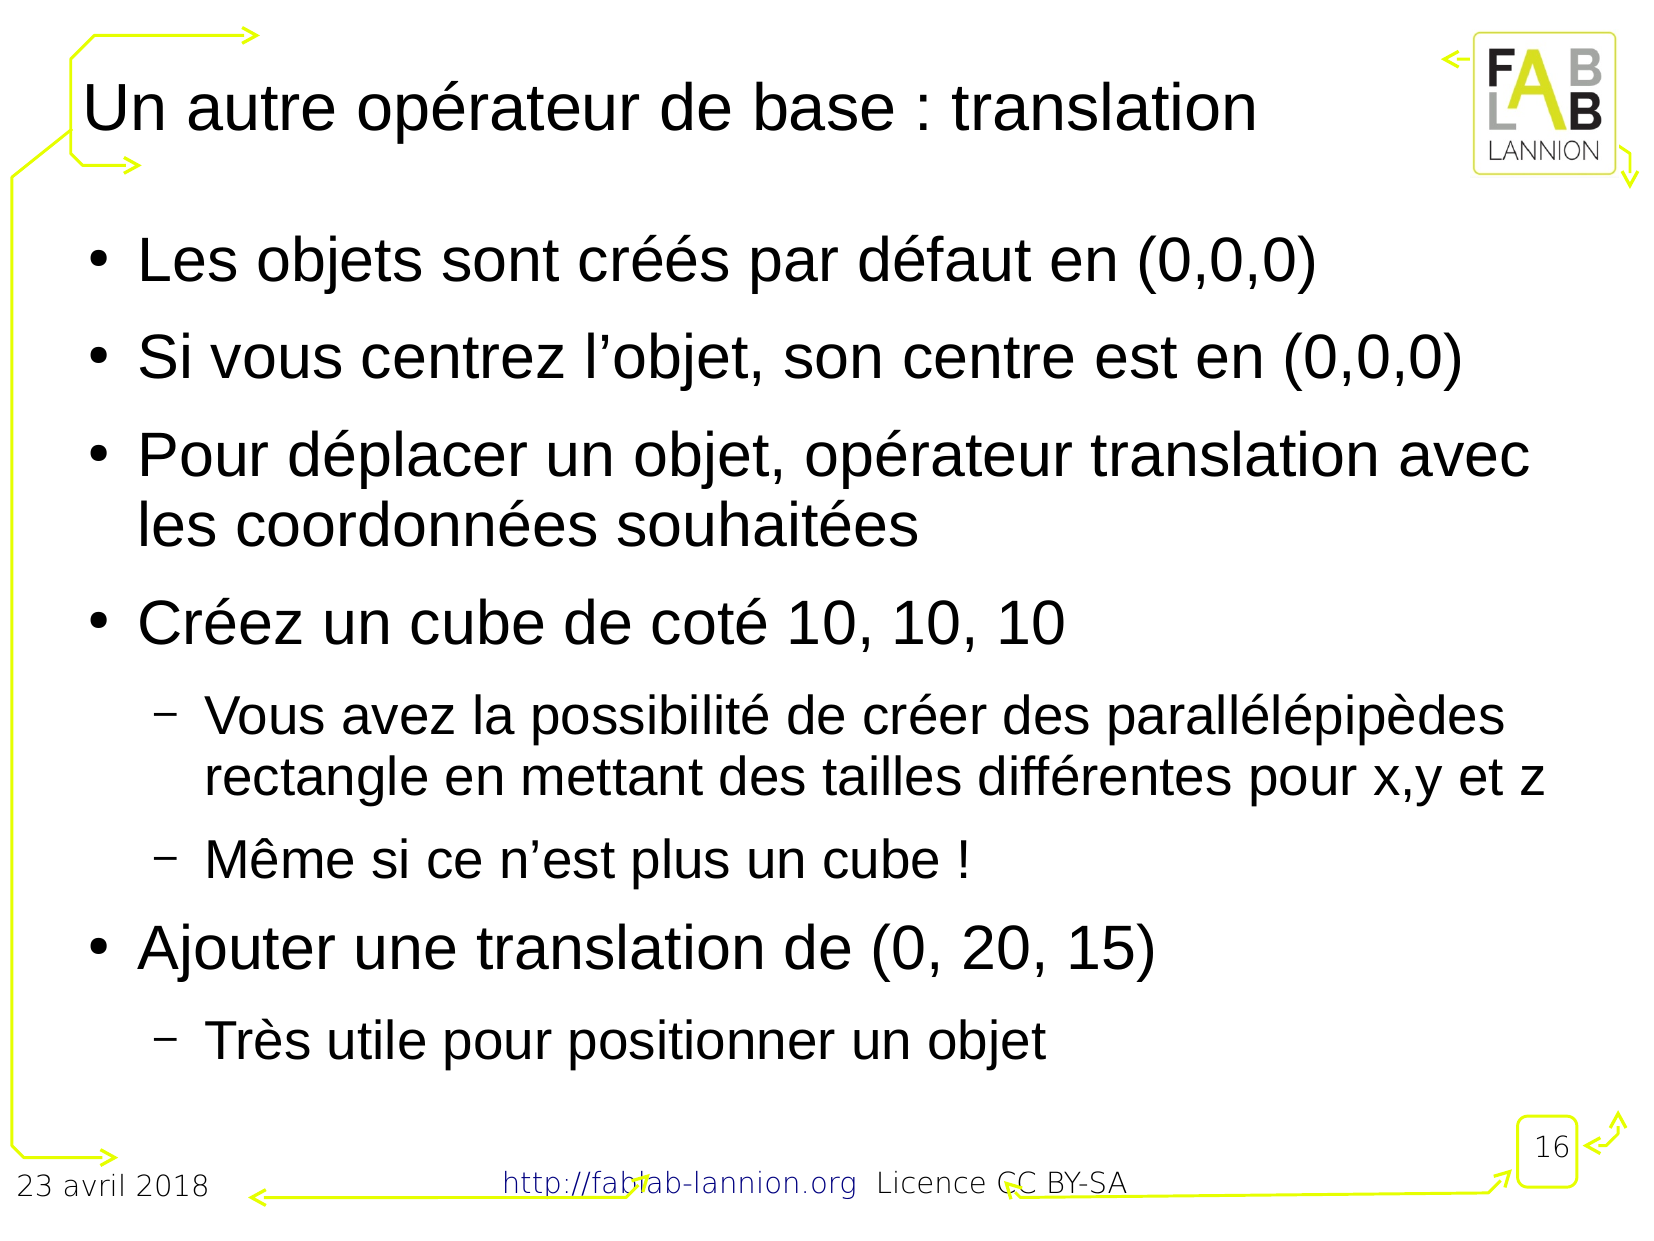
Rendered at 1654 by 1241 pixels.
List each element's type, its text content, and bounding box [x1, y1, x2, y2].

picture [1470, 29, 1619, 178]
list Les objets sont créés par défaut en (0,0,0) Si vous centrez l’objet, son centre est en (0,0,0) Pour déplacer un objet, opérateur translation avec les coordonnées souhaitées Créez un cube de coté 10, 10, 10 Vous avez la possibilité de créer des parallélépipèdes rectangle en mettant des tailles différentes pour x,y et z Même si ce n’est plus un cube ! Ajouter une translation de (0, 20, 15) Très utile pour positionner un objet [70, 224, 1560, 1087]
title Un autre opérateur de base : translation [82, 49, 1441, 166]
